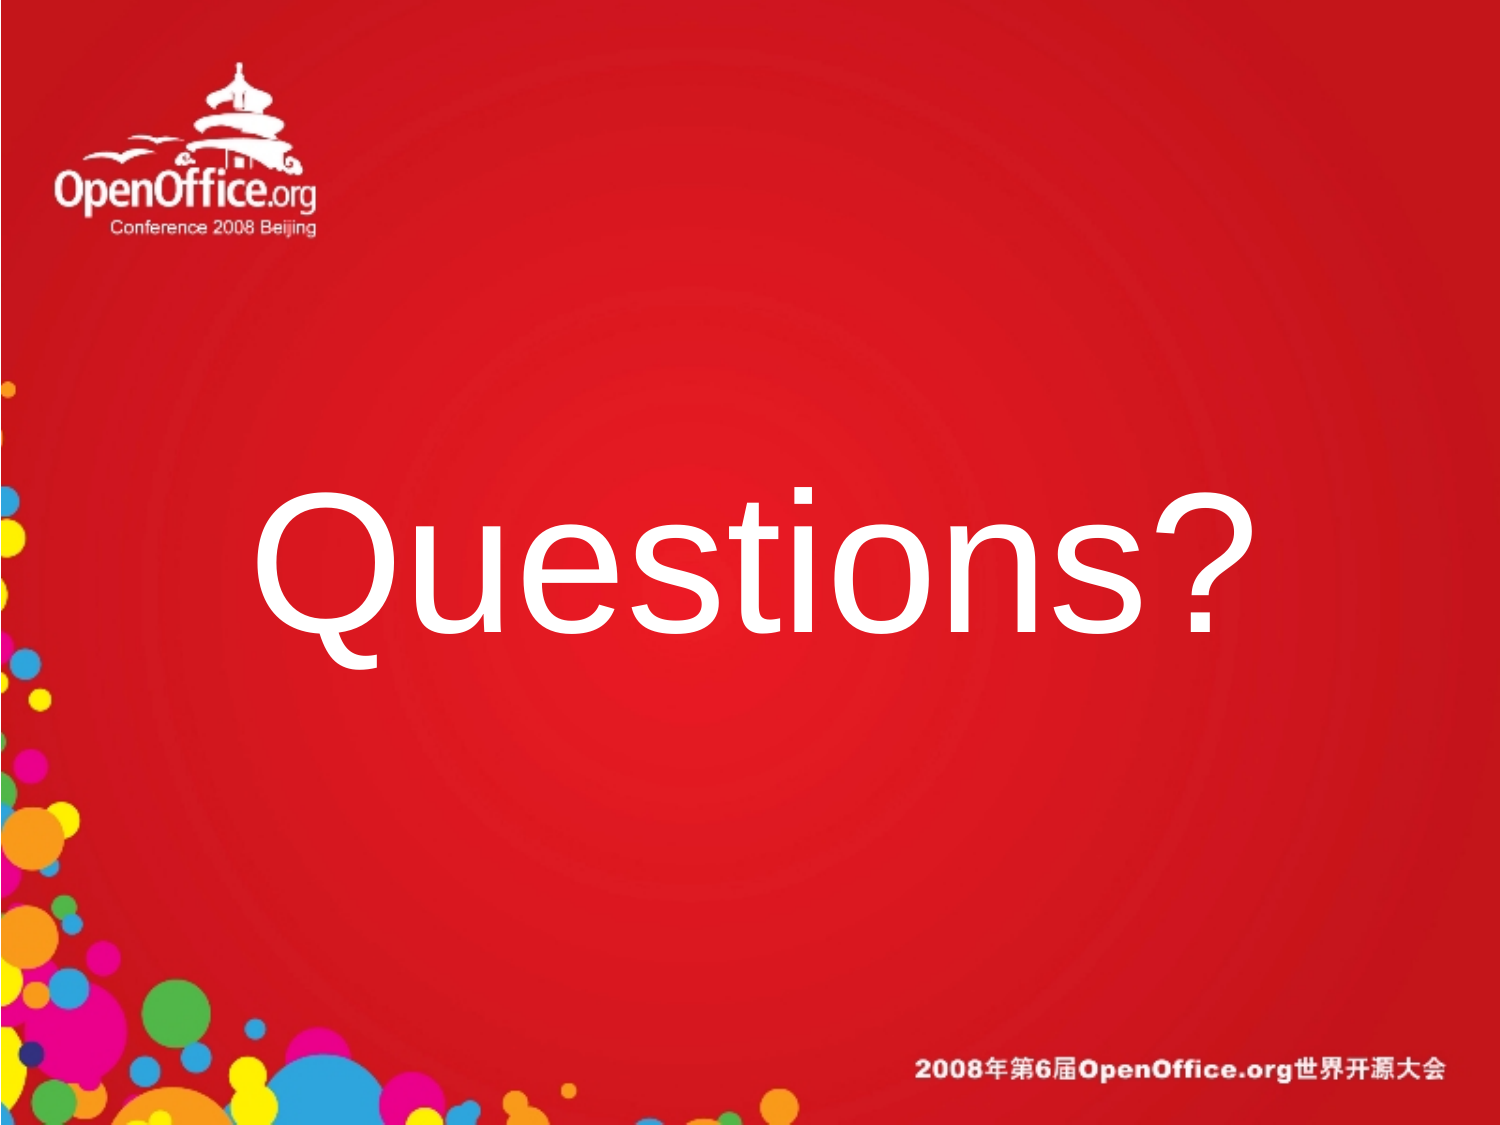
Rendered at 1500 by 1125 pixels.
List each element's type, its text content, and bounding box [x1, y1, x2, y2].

title Questions? [79, 451, 1429, 676]
text_box [304, 571, 542, 621]
picture [1, 0, 1500, 1125]
